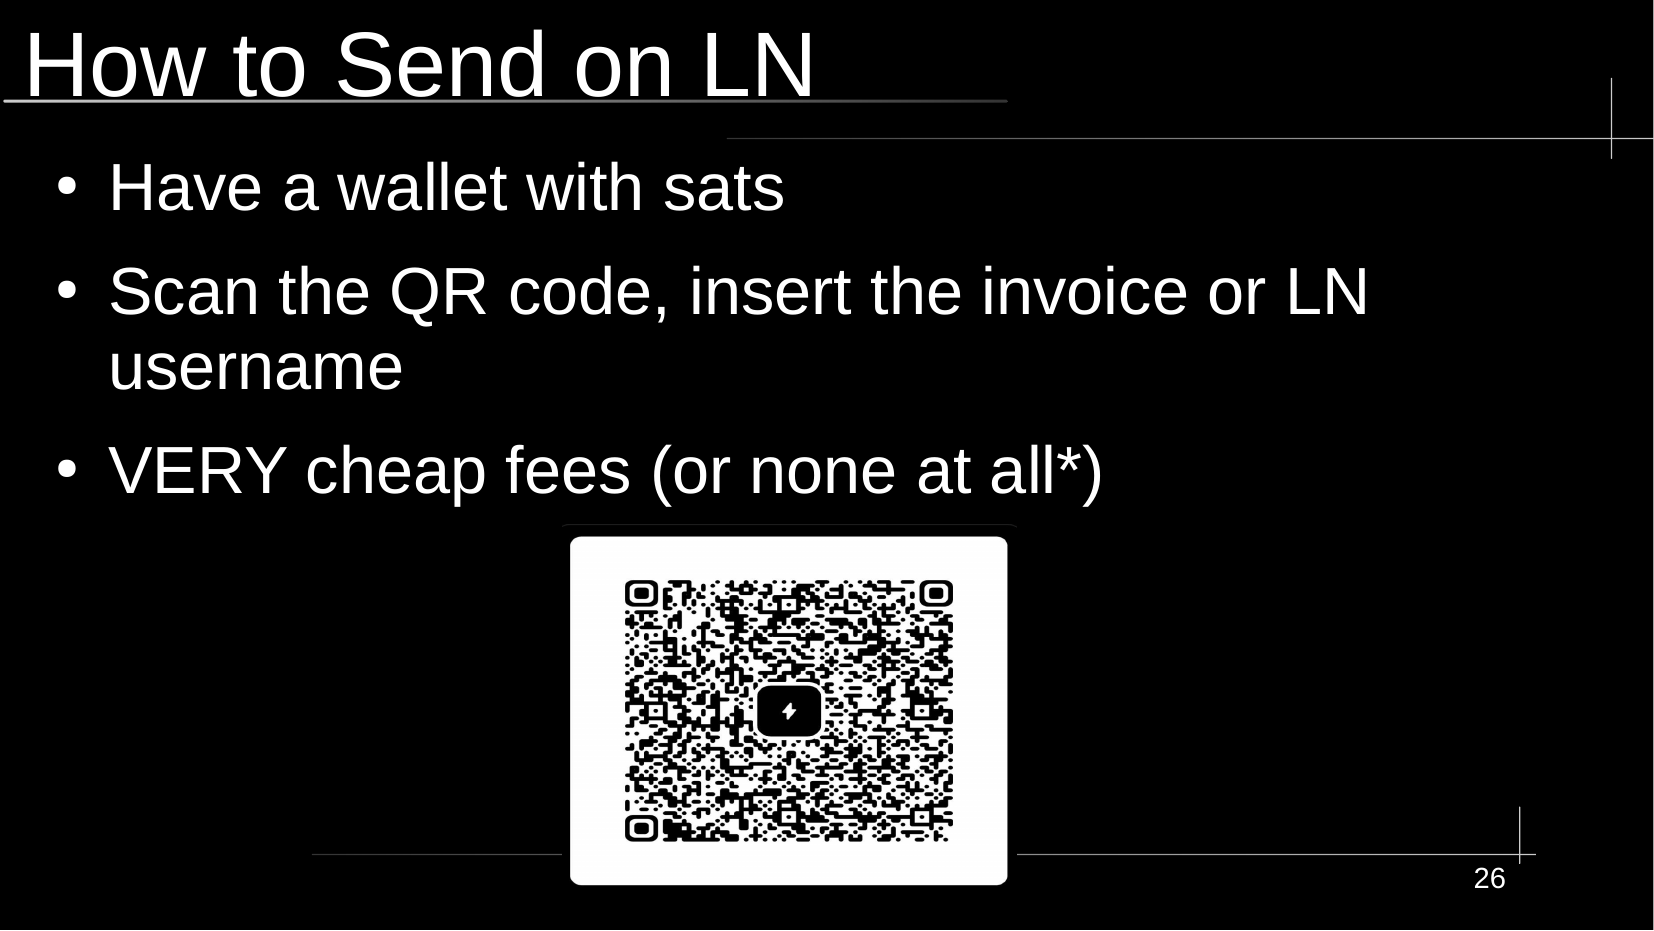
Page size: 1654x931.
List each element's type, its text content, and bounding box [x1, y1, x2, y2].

list Have a wallet with sats Scan the QR code, insert the invoice or LN username VERY cheap fees (or none at all*) [37, 150, 1526, 690]
title How to Send on LN [23, 11, 1589, 119]
picture [562, 690, 1017, 901]
